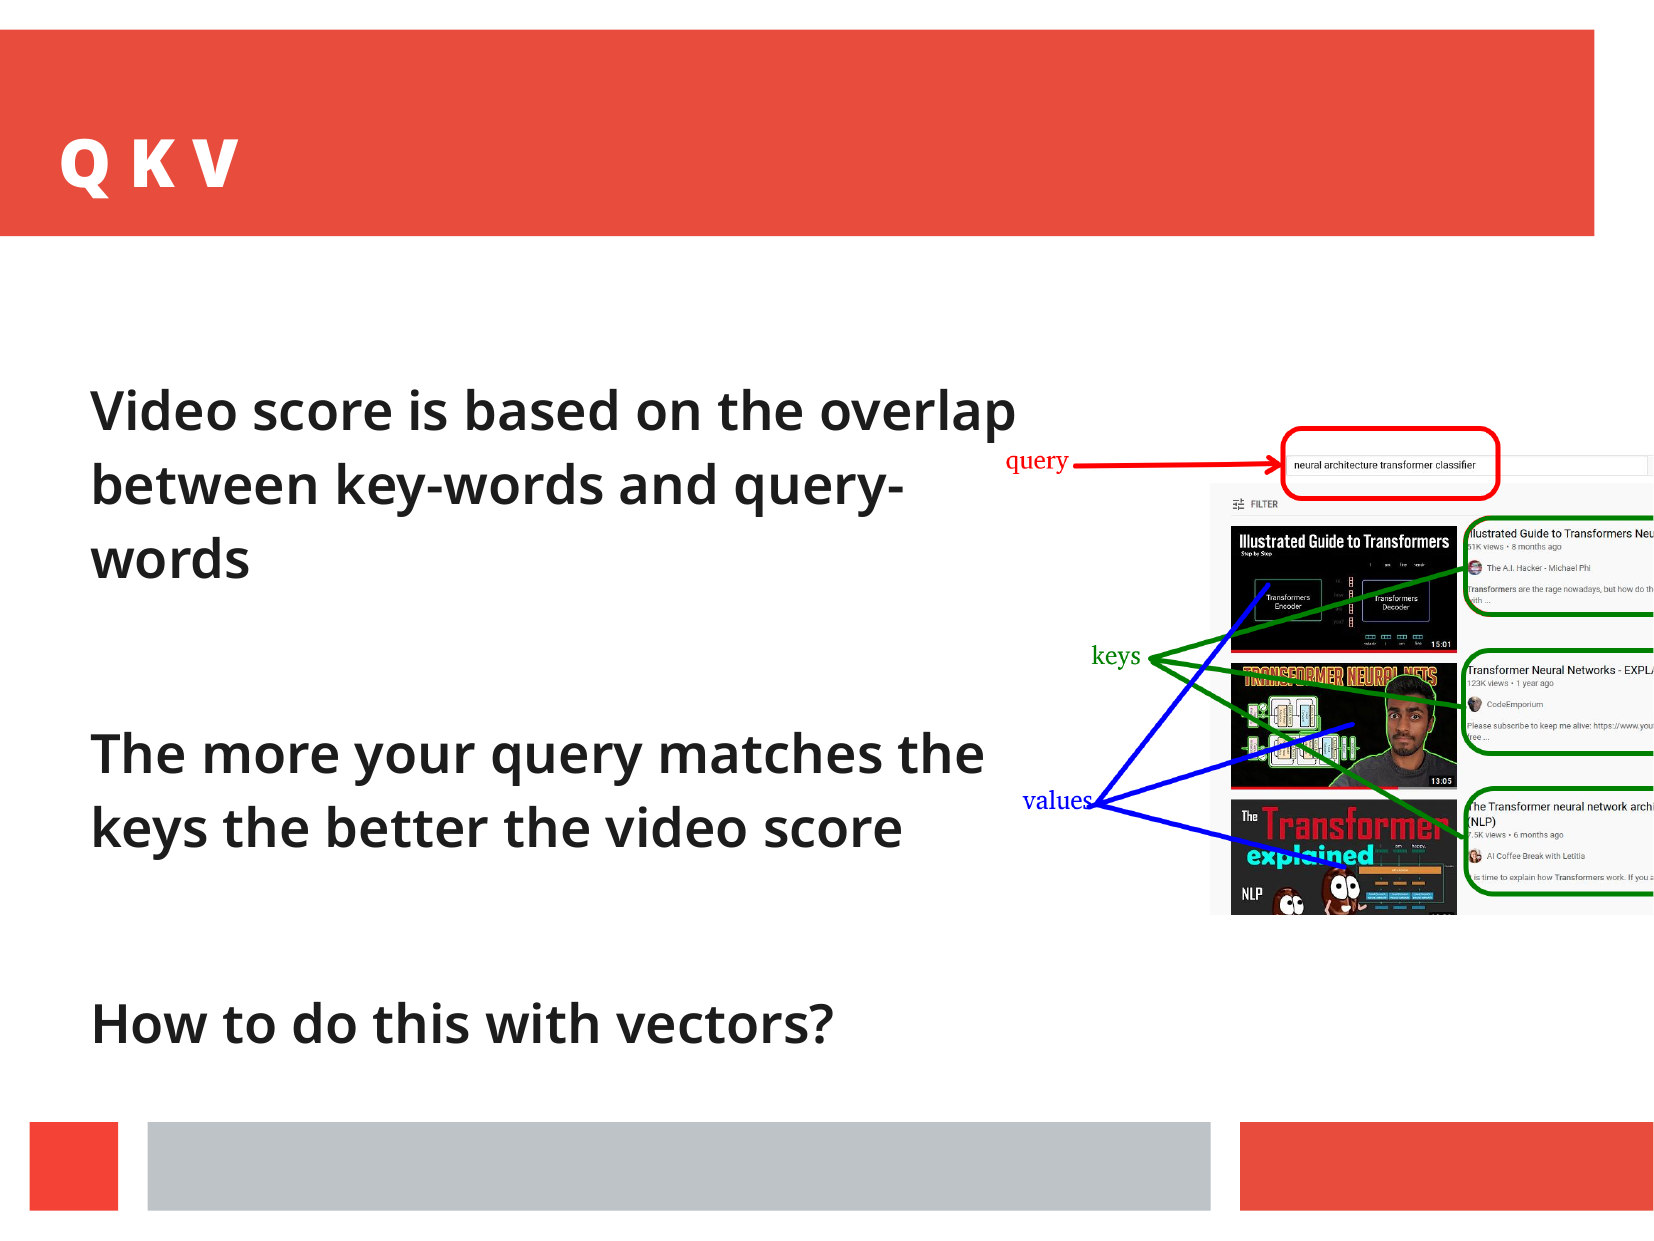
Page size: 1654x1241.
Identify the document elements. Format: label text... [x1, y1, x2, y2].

title Q K V [59, 59, 1595, 207]
list Video score is based on the overlap between key-words and query-words The more your query matches the keys the better the video score How to do this with vectors? [90, 372, 1021, 1141]
picture [1021, 405, 1654, 916]
